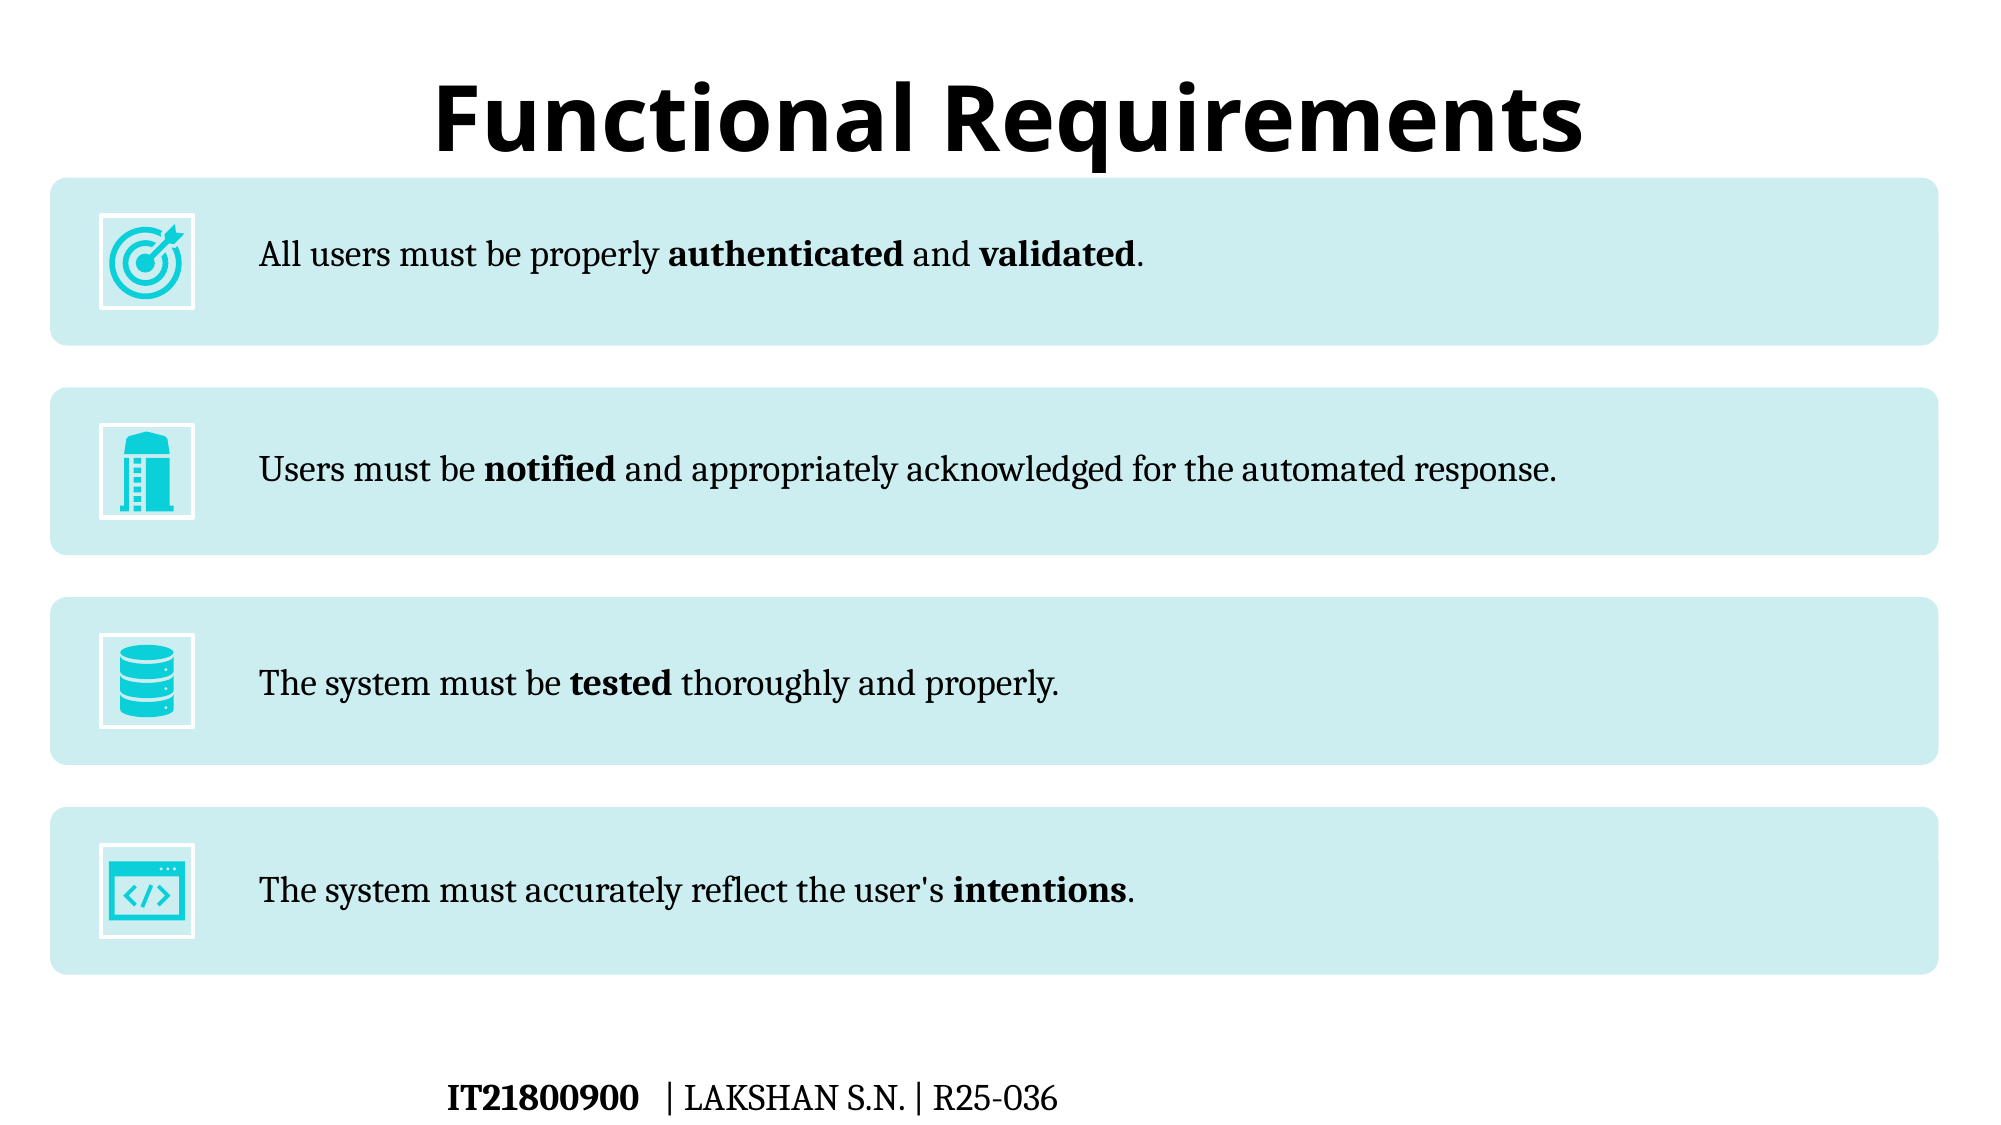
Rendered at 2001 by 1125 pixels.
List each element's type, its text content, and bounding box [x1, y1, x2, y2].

text_box Users must be notified and appropriately acknowledged for the automated response. [243, 436, 1681, 497]
text_box [50, 177, 1939, 346]
text_box [50, 387, 1939, 556]
text_box [50, 806, 1939, 975]
text_box [50, 597, 1939, 765]
title Functional Requirements [50, 50, 1967, 180]
text_box All users must be properly authenticated and validated. [243, 221, 1612, 283]
text_box The system must accurately reflect the user's intentions. [243, 857, 1714, 918]
text_box IT21800900 | LAKSHAN S.N. | R25-036 [432, 1065, 1550, 1125]
text_box The system must be tested thoroughly and properly. [243, 650, 1749, 712]
